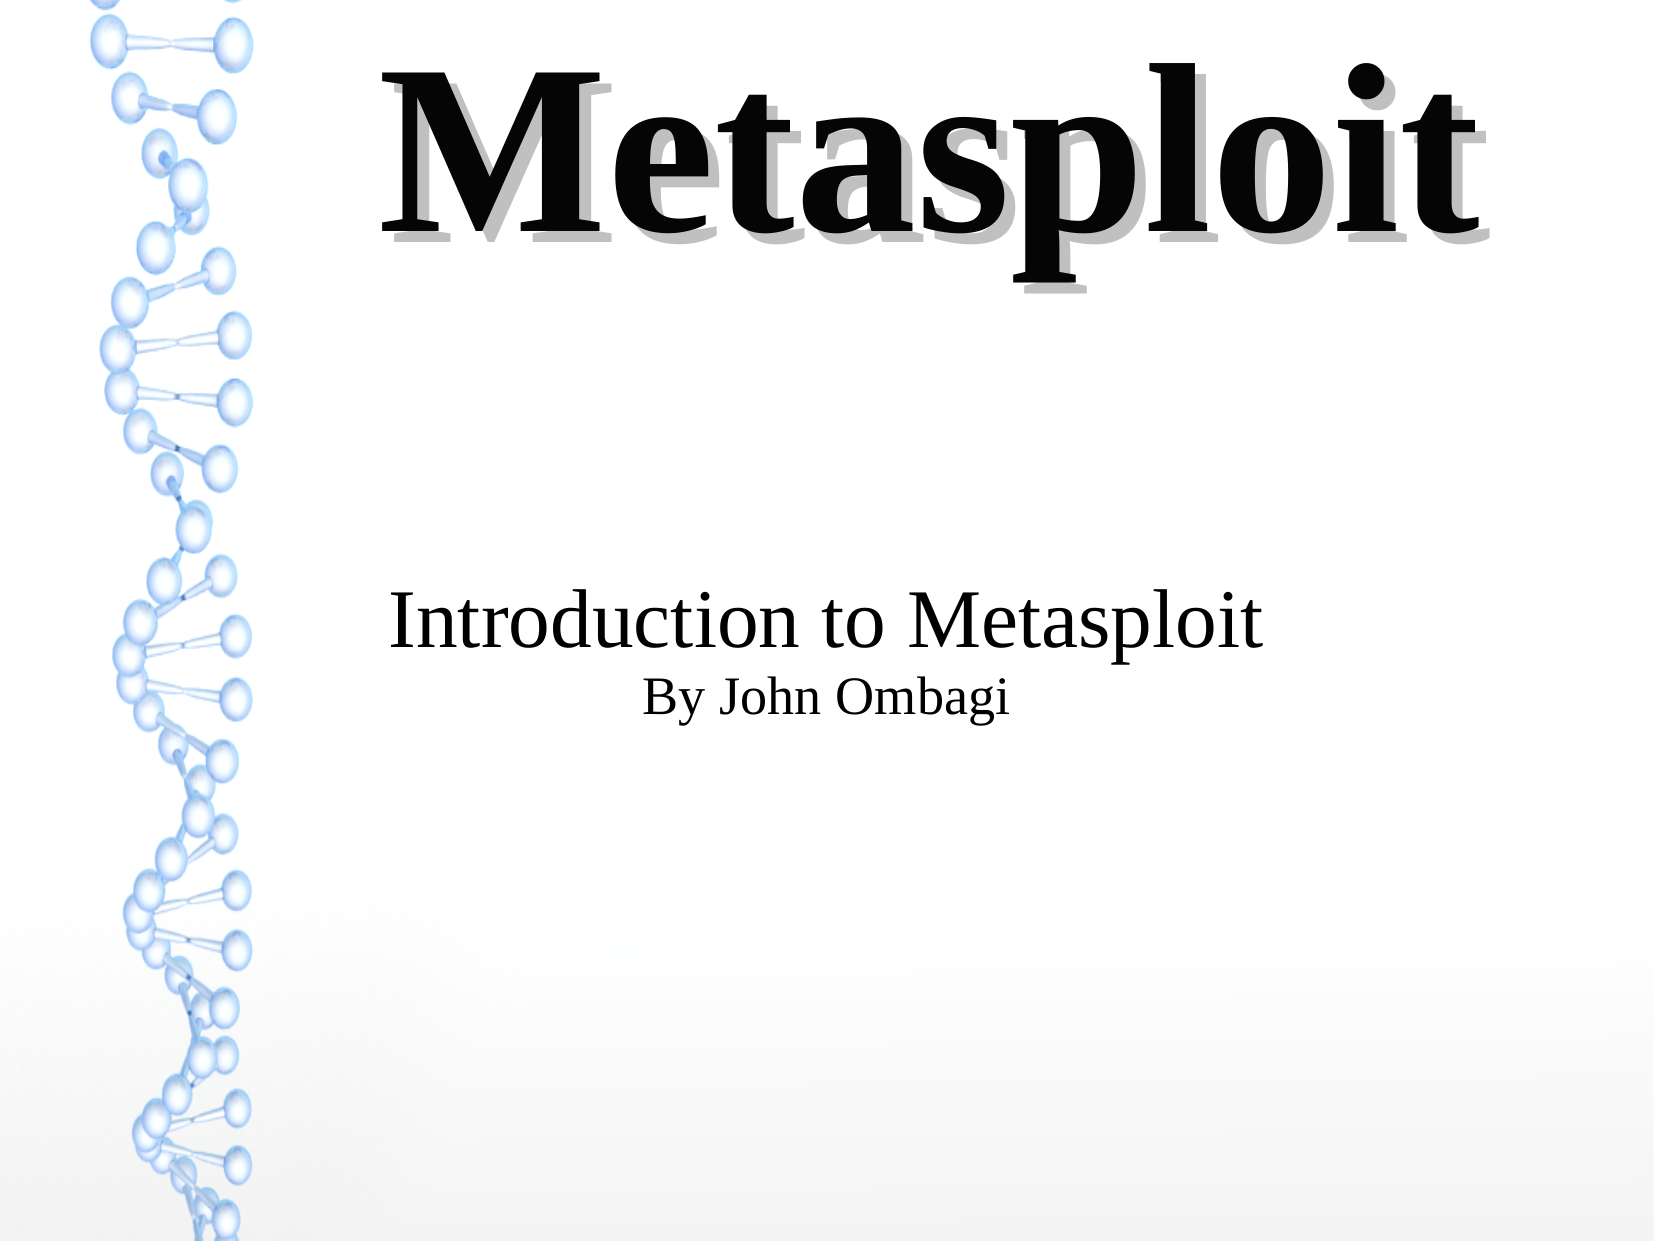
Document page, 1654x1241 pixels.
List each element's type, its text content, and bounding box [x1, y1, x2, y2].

title Metasploit [265, 15, 1595, 284]
subtitle Introduction to Metasploit By John Ombagi [82, 290, 1571, 1010]
picture [0, 0, 1654, 1241]
